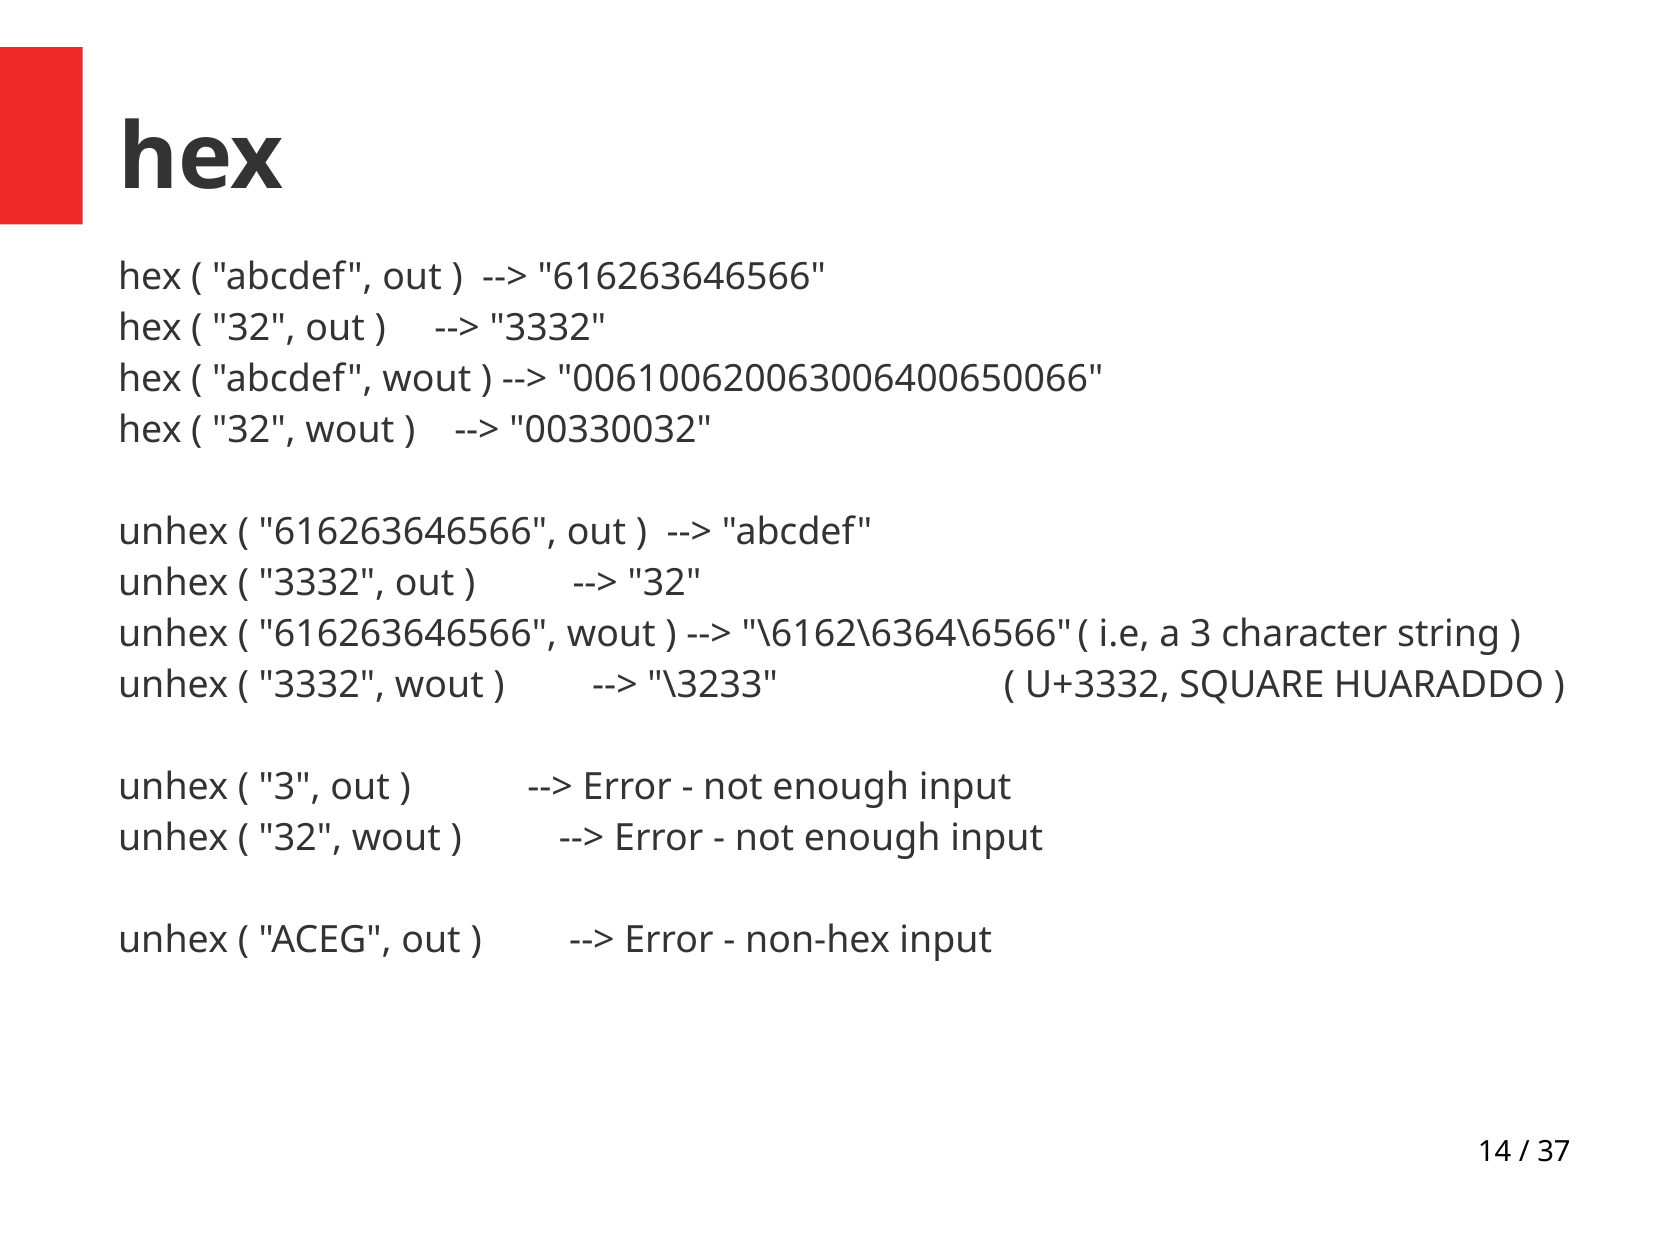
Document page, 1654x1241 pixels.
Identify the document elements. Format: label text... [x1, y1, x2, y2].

list hex ( "abcdef", out ) --> "616263646566" hex ( "32", out ) --> "3332" hex ( "abcdef", wout ) --> "006100620063006400650066" hex ( "32", wout ) --> "00330032" unhex ( "616263646566", out ) --> "abcdef" unhex ( "3332", out ) --> "32" unhex ( "616263646566", wout ) --> "\6162\6364\6566" ( i.e, a 3 character string ) unhex ( "3332", wout ) --> "\3233" ( U+3332, SQUARE HUARADDO ) unhex ( "3", out ) --> Error - not enough input unhex ( "32", wout ) --> Error - not enough input unhex ( "ACEG", out ) --> Error - non-hex input [47, 249, 1595, 969]
title hex [118, 49, 1571, 249]
